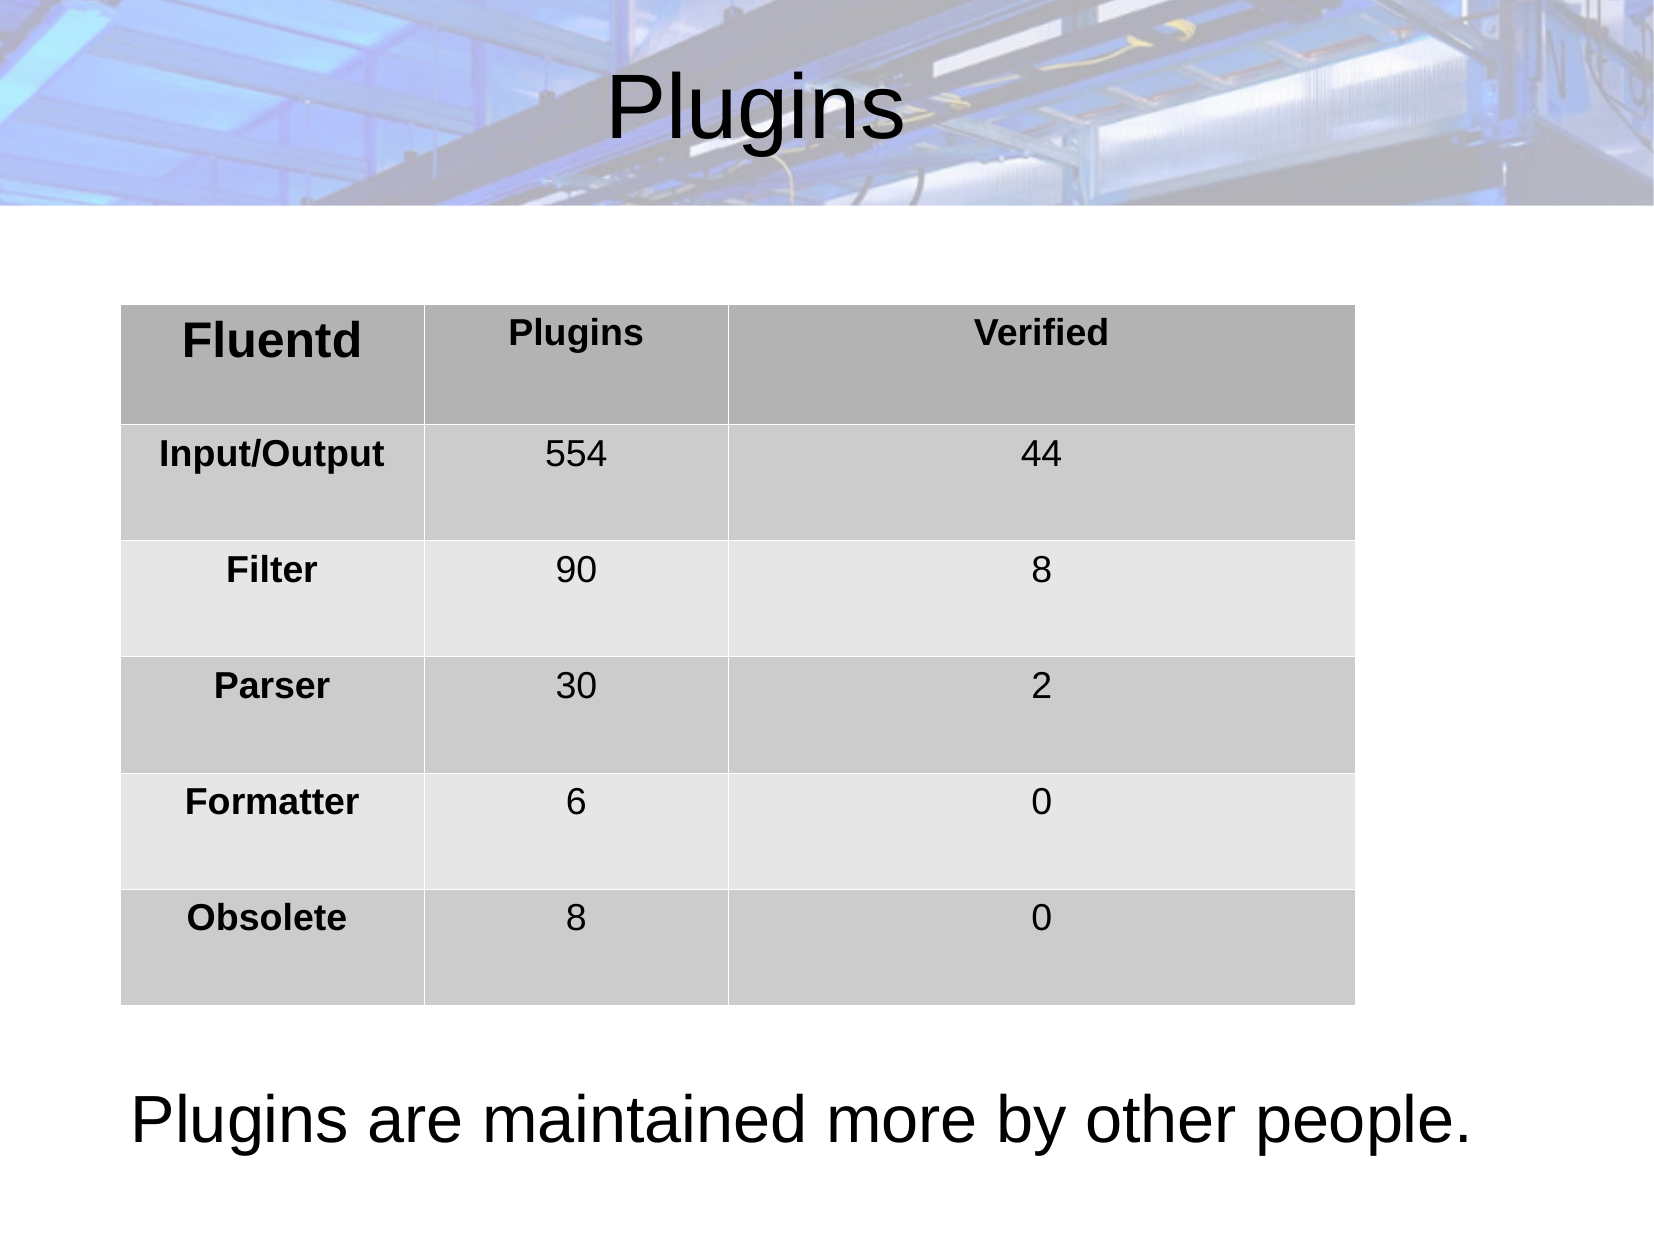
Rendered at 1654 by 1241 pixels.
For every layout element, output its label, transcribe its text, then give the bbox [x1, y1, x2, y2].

table_cell Formatter [121, 774, 424, 889]
table_cell 0 [729, 774, 1355, 889]
table_cell 90 [425, 541, 728, 656]
table_header Plugins [425, 305, 728, 424]
table_cell Obsolete [121, 890, 424, 1005]
table_cell 0 [729, 890, 1355, 1005]
table_cell 30 [425, 657, 728, 773]
table_cell Parser [121, 657, 424, 773]
table_cell 44 [729, 425, 1355, 540]
picture [0, 0, 1654, 1241]
table_cell 554 [425, 425, 728, 540]
table_cell Input/Output [121, 425, 424, 540]
table_cell 6 [425, 774, 728, 889]
table_cell 2 [729, 657, 1355, 773]
table_cell 8 [425, 890, 728, 1005]
text_box Plugins are maintained more by other people. [75, 1035, 1531, 1205]
table_header Fluentd [121, 305, 424, 424]
table_cell Filter [121, 541, 424, 656]
table_header Verified [729, 305, 1355, 424]
table_cell 8 [729, 541, 1355, 656]
title Plugins [11, 2, 1501, 211]
